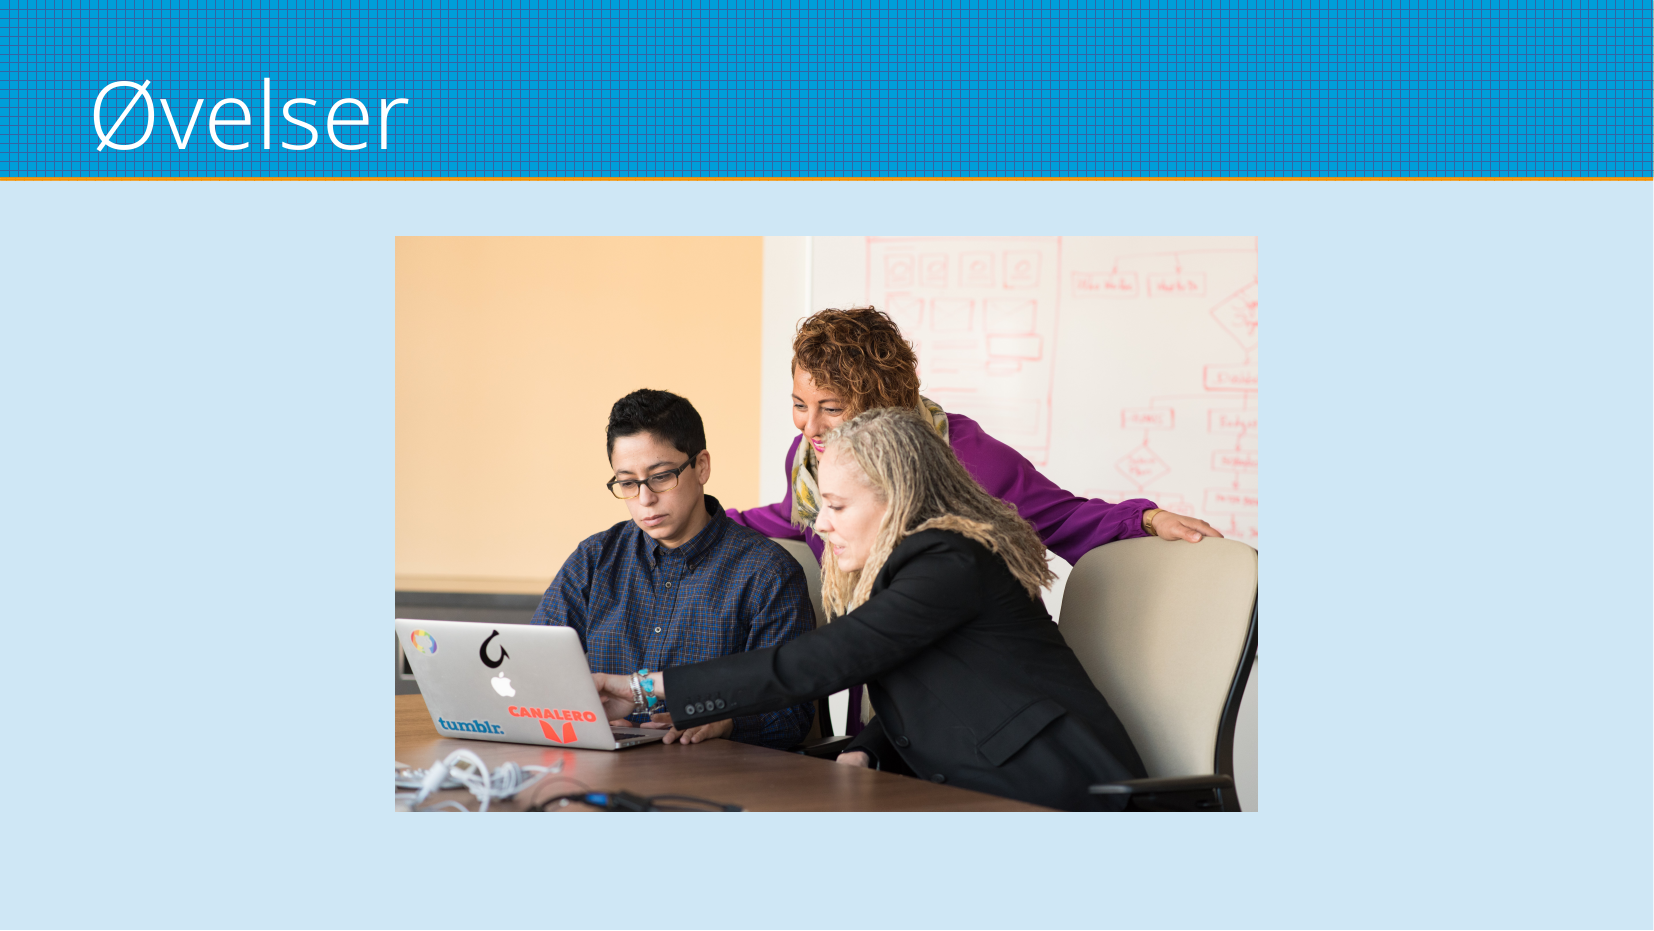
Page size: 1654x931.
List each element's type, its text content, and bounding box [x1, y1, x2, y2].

picture [395, 236, 1258, 813]
title Øvelser [88, 14, 1565, 178]
